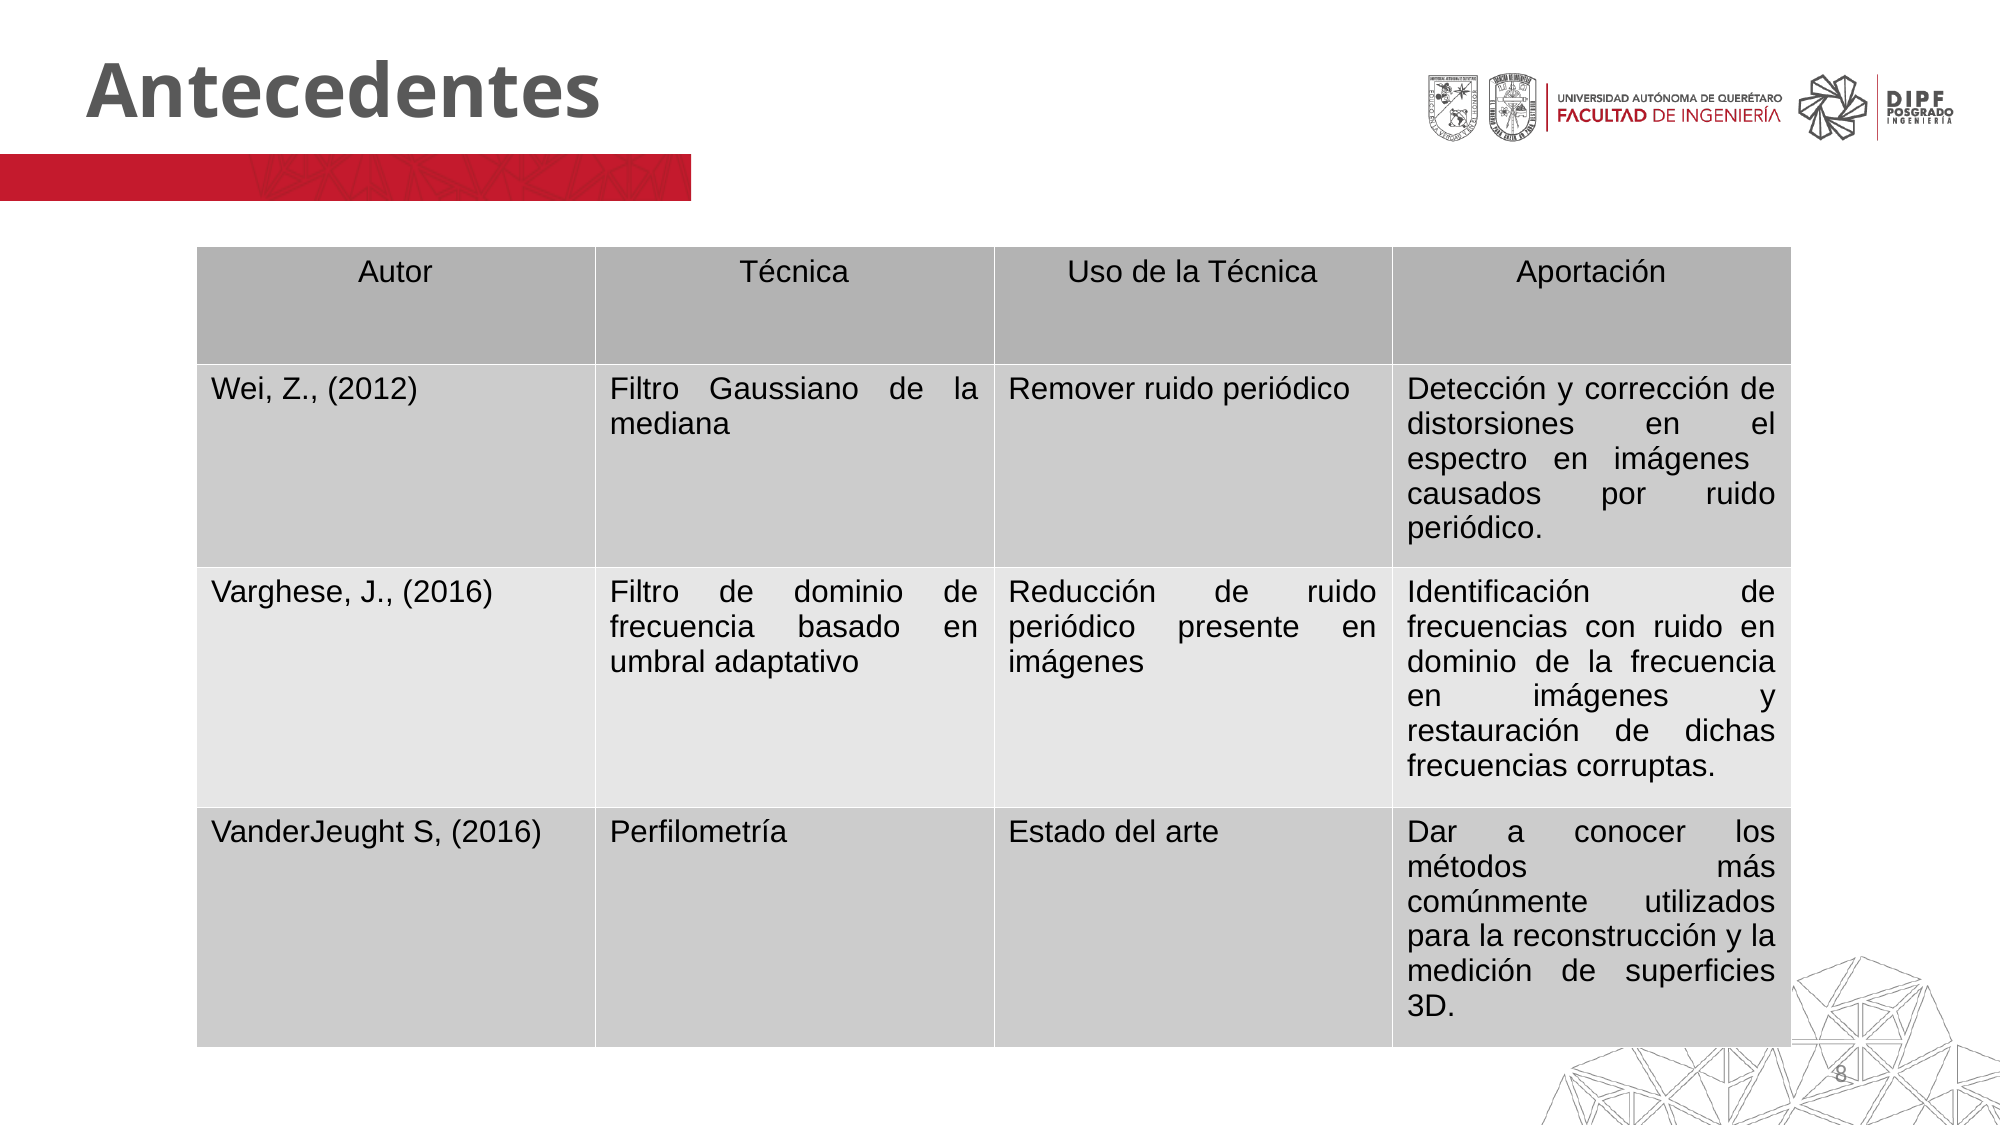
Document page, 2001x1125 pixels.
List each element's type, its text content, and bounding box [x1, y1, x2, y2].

table_header Uso de la Técnica [995, 247, 1392, 364]
table_cell Detección y corrección de distorsiones en el espectro en imágenes causados por ruido periódico. [1393, 365, 1791, 567]
table_cell Filtro de dominio de frecuencia basado en umbral adaptativo [596, 568, 994, 807]
table_header Autor [197, 247, 595, 364]
table_header Técnica [596, 247, 994, 364]
table_cell Estado del arte [995, 808, 1392, 1047]
picture [1422, 66, 1959, 160]
picture [1521, 945, 2000, 1125]
table_cell Perfilometría [596, 808, 994, 1047]
table_cell Filtro Gaussiano de la mediana [596, 365, 994, 567]
table_cell Dar a conocer los métodos más comúnmente utilizados para la reconstrucción y la medición de superficies 3D. [1393, 808, 1791, 1047]
table_header Aportación [1393, 247, 1791, 364]
table_cell Wei, Z., (2012) [197, 365, 595, 567]
table_cell Identificación de frecuencias con ruido en dominio de la frecuencia en imágenes y restauración de dichas frecuencias corruptas. [1393, 568, 1791, 807]
text_box Antecedentes [66, 14, 692, 154]
table_cell VanderJeught S, (2016) [197, 808, 595, 1047]
table_cell Reducción de ruido periódico presente en imágenes [995, 568, 1392, 807]
table_cell Remover ruido periódico [995, 365, 1392, 567]
picture [0, 154, 692, 201]
table_cell Varghese, J., (2016) [197, 568, 595, 807]
